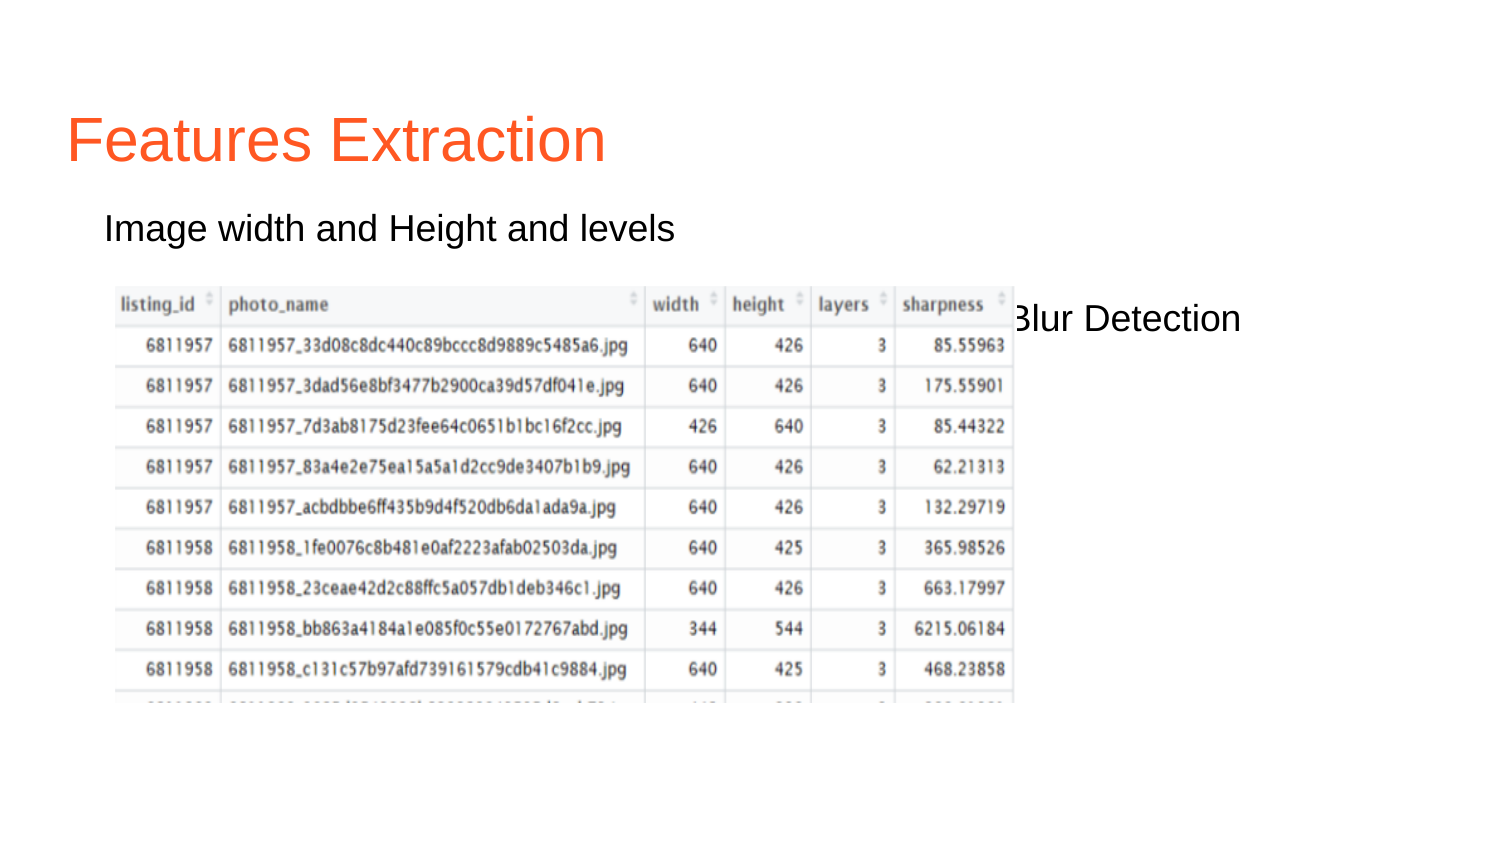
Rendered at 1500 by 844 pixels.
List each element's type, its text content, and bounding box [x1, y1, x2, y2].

picture [115, 286, 1017, 703]
title Features Extraction [51, 72, 1449, 167]
list Image width and Height and levels Blur Detection [51, 189, 1449, 750]
